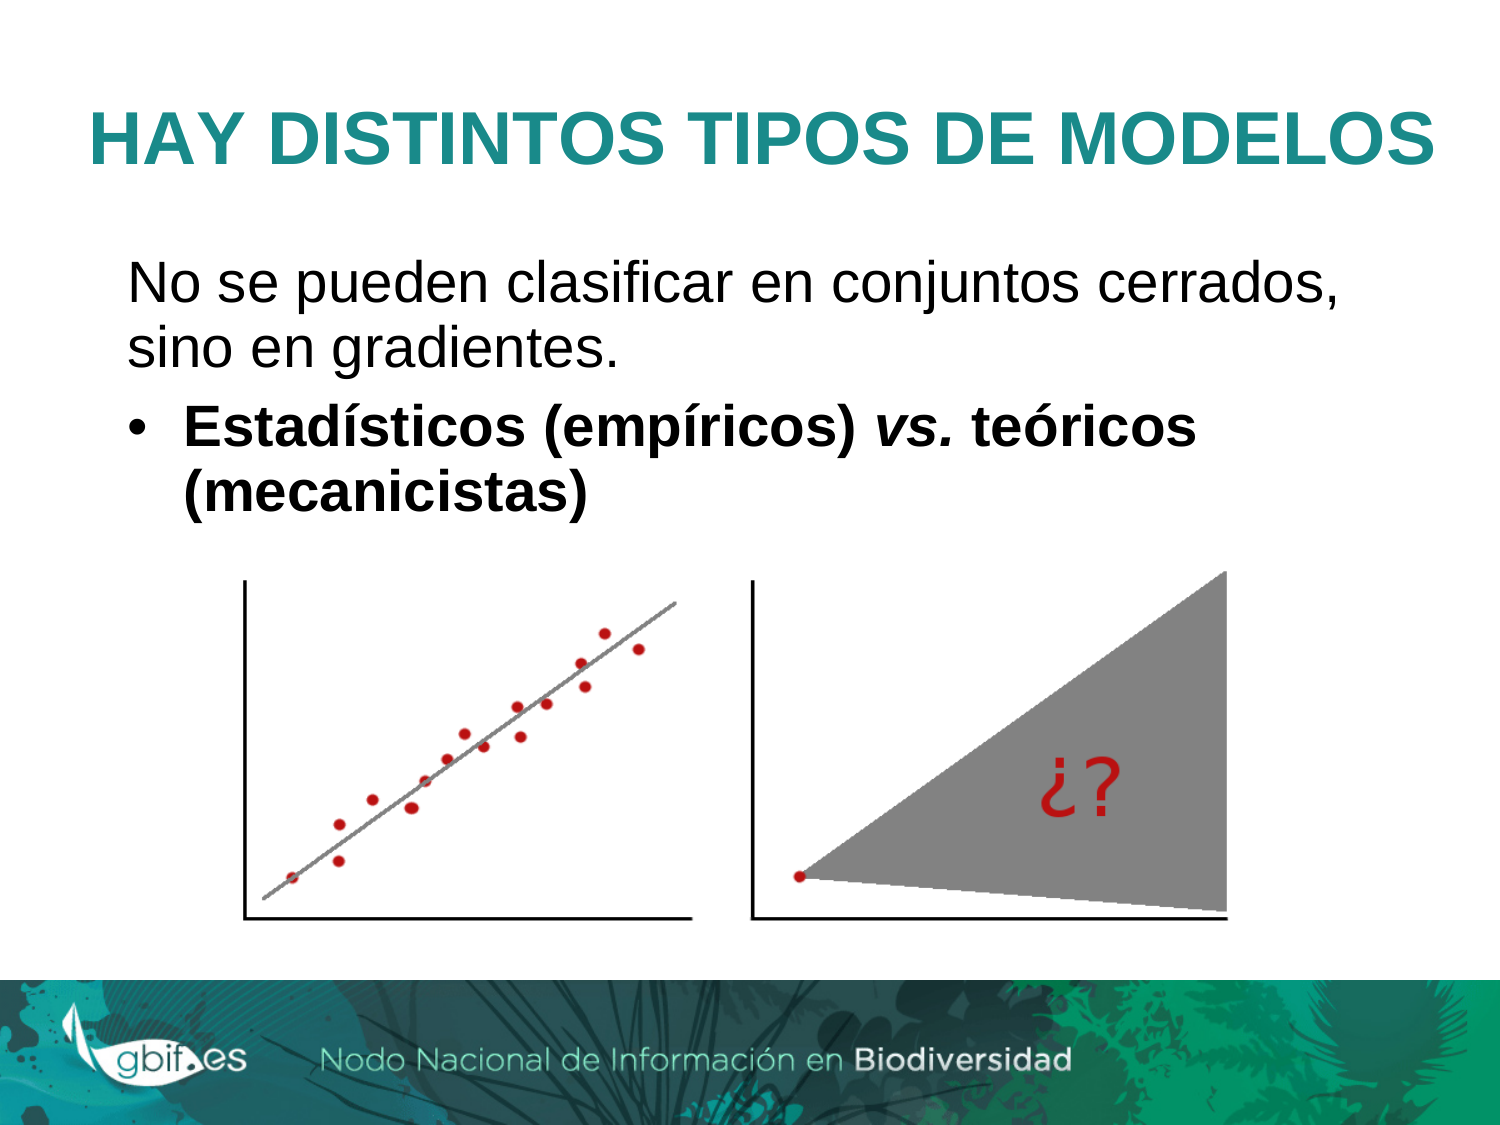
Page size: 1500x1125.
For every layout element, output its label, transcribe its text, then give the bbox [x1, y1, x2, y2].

list No se pueden clasificar en conjuntos cerrados, sino en gradientes. Estadísticos (empíricos) vs. teóricos (mecanicistas) [112, 241, 1388, 955]
picture [0, 980, 1500, 1125]
picture [209, 550, 1260, 943]
title HAY DISTINTOS TIPOS DE MODELOS [54, 68, 1471, 209]
